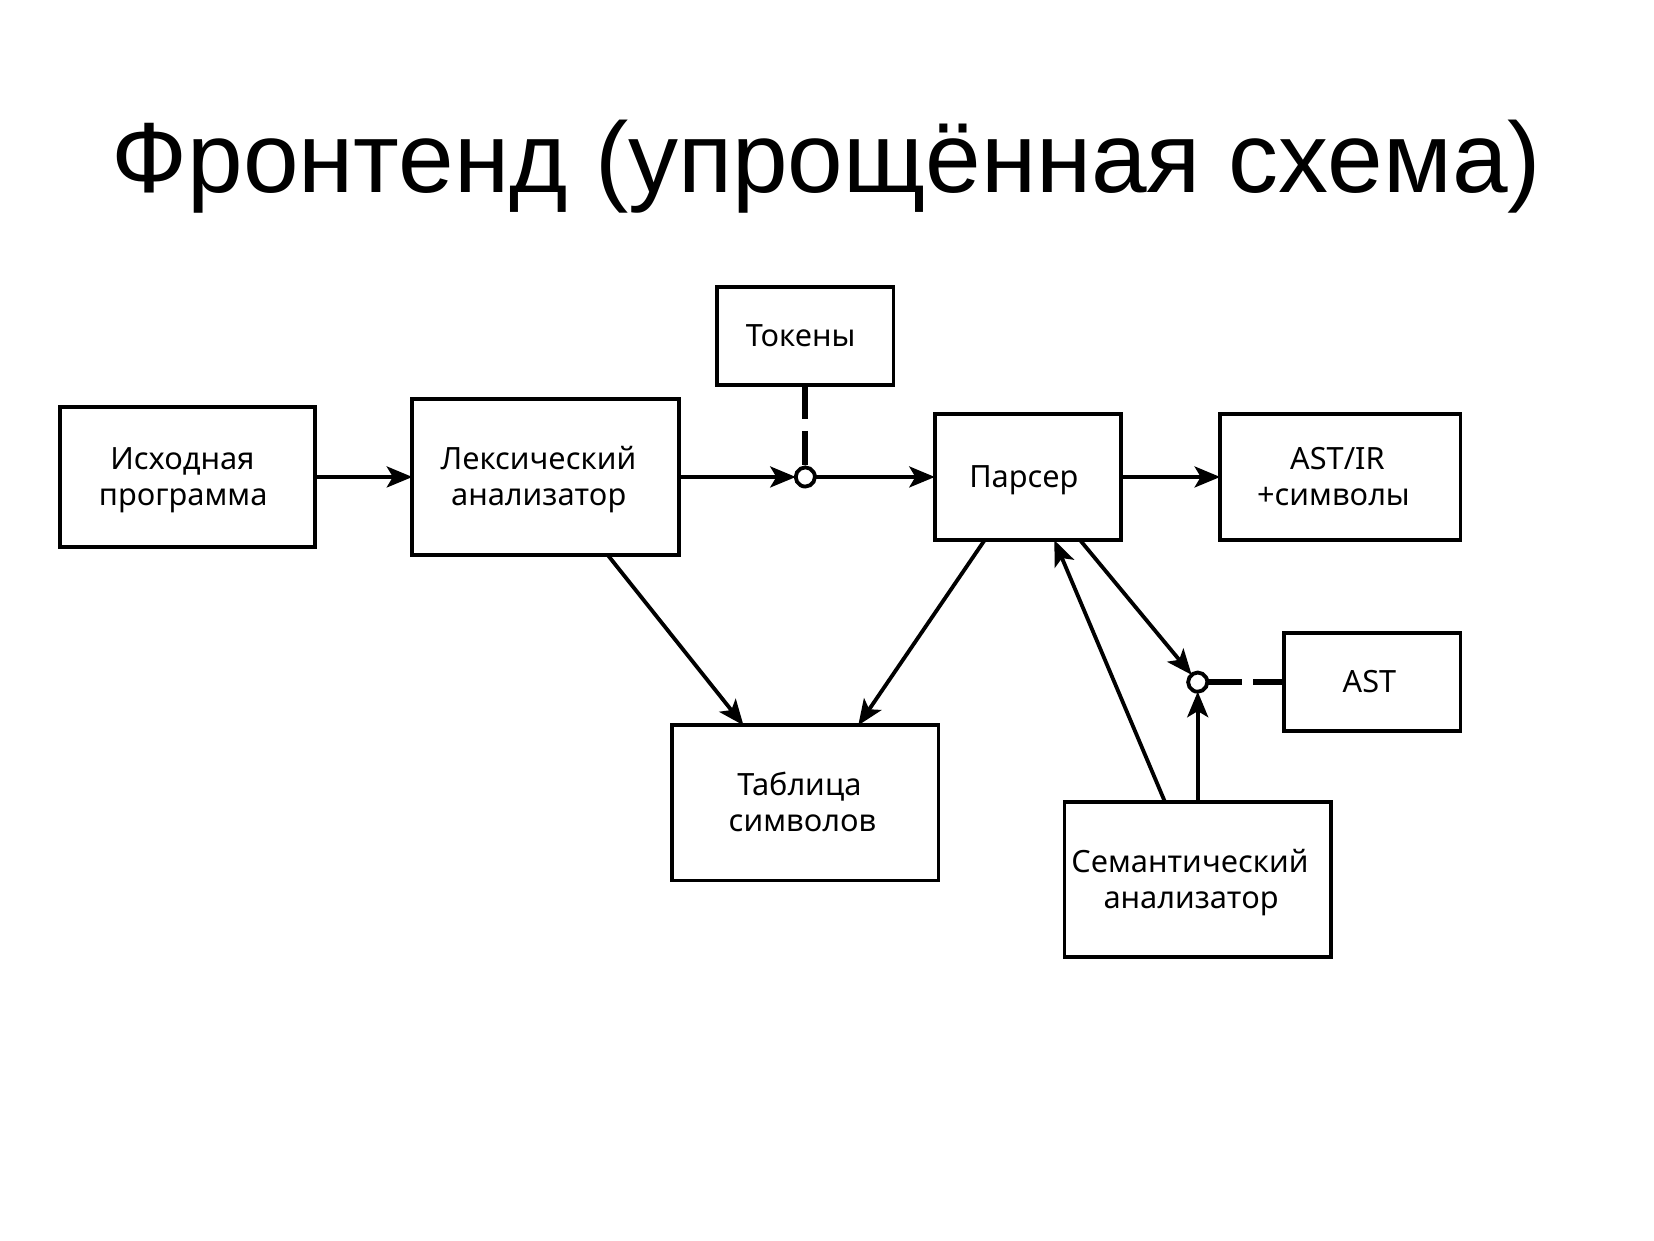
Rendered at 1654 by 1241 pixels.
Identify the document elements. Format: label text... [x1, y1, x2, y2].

title Фронтенд (упрощённая схема) [82, 49, 1571, 257]
picture [30, 256, 1492, 987]
